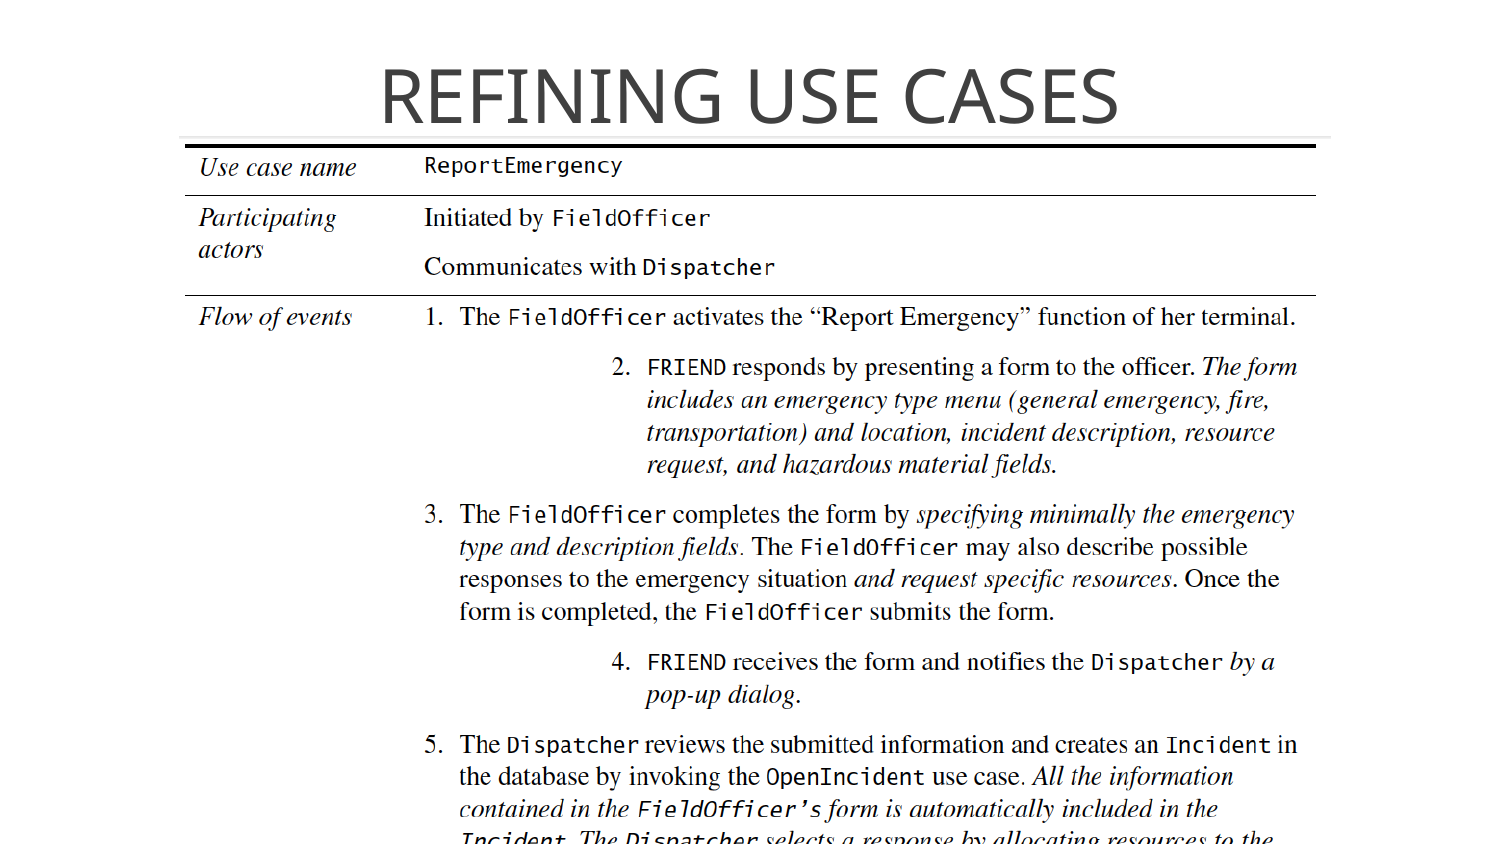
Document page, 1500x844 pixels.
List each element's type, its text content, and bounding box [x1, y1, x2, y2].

title Refining use cases [75, 23, 1425, 164]
picture [179, 136, 1331, 844]
